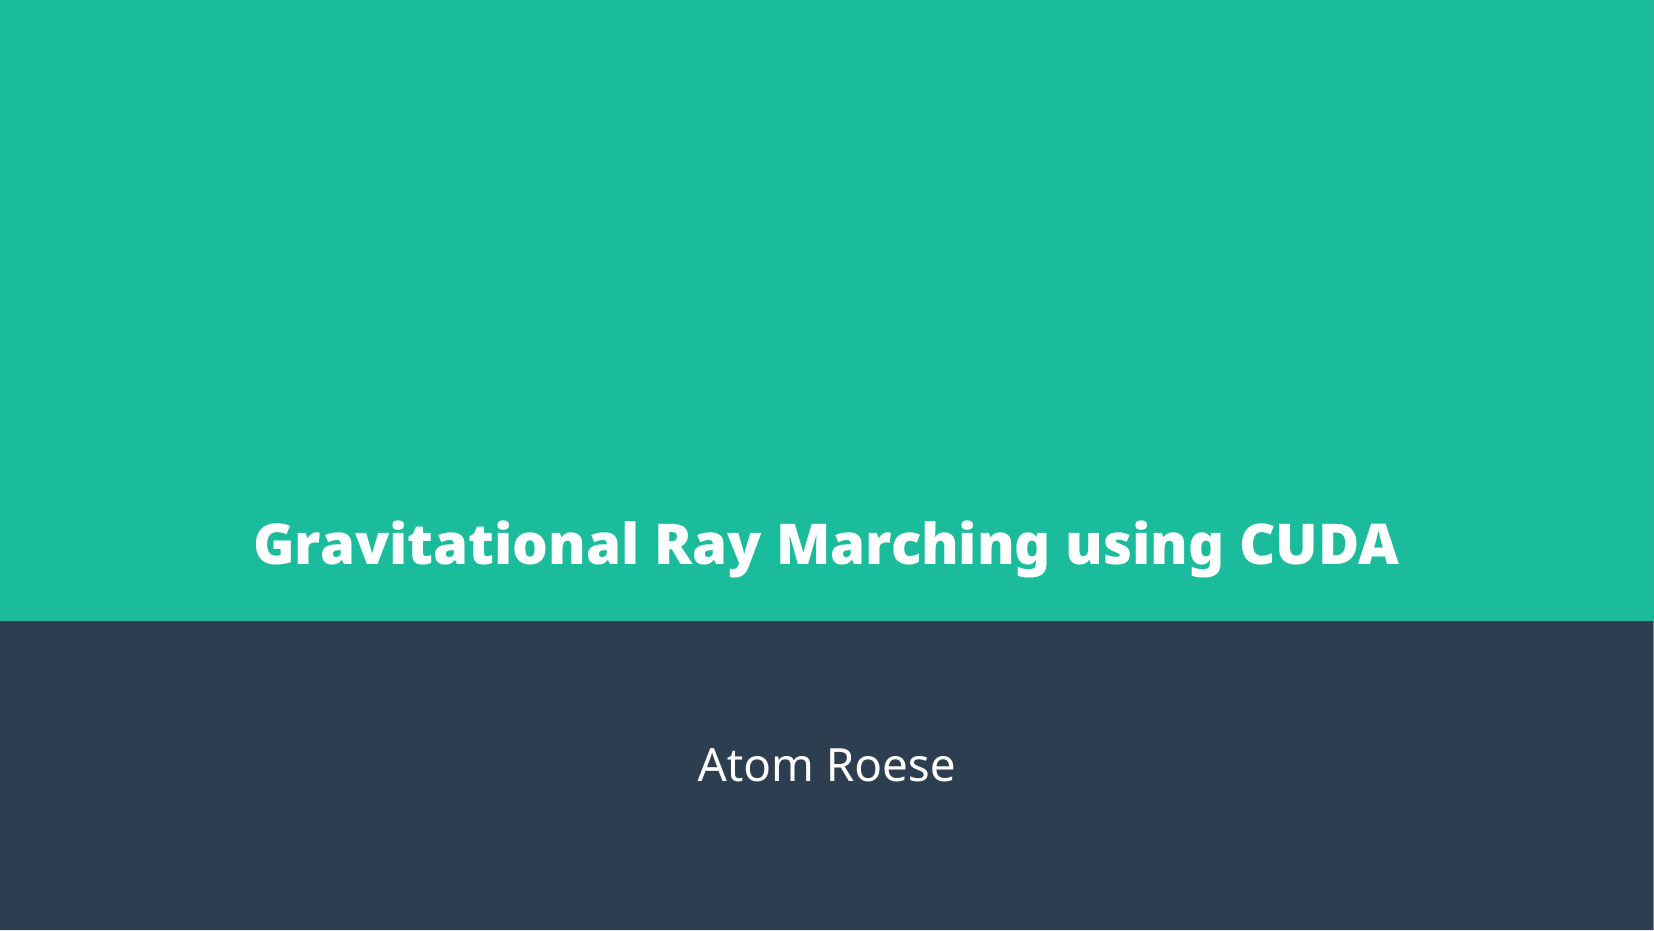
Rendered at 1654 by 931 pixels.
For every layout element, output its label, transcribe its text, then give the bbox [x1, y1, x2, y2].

subtitle Atom Roese [59, 642, 1595, 886]
title Gravitational Ray Marching using CUDA [59, 464, 1595, 584]
